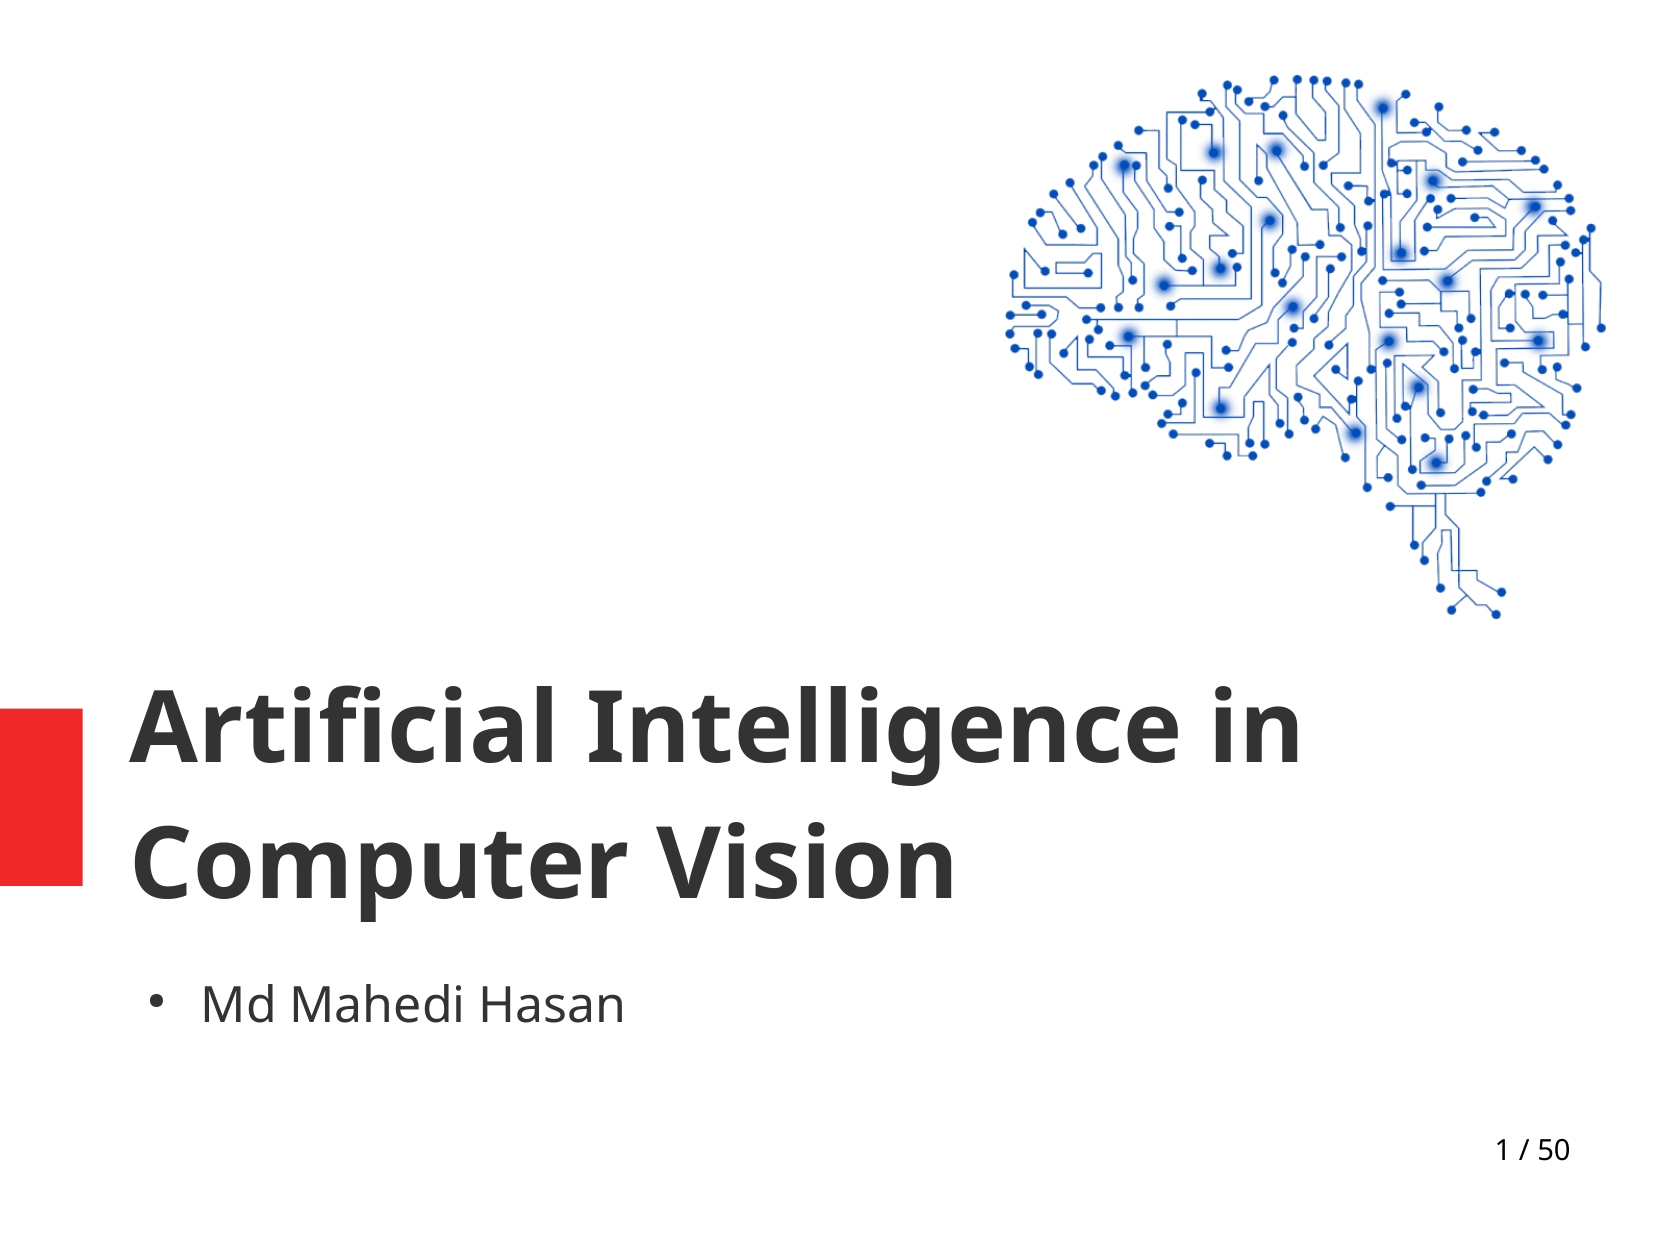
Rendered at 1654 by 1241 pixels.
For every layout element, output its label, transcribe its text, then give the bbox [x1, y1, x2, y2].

picture [1005, 74, 1606, 620]
list Md Mahedi Hasan [129, 968, 1536, 1130]
title Artificial Intelligence in Computer Vision [129, 673, 1536, 910]
